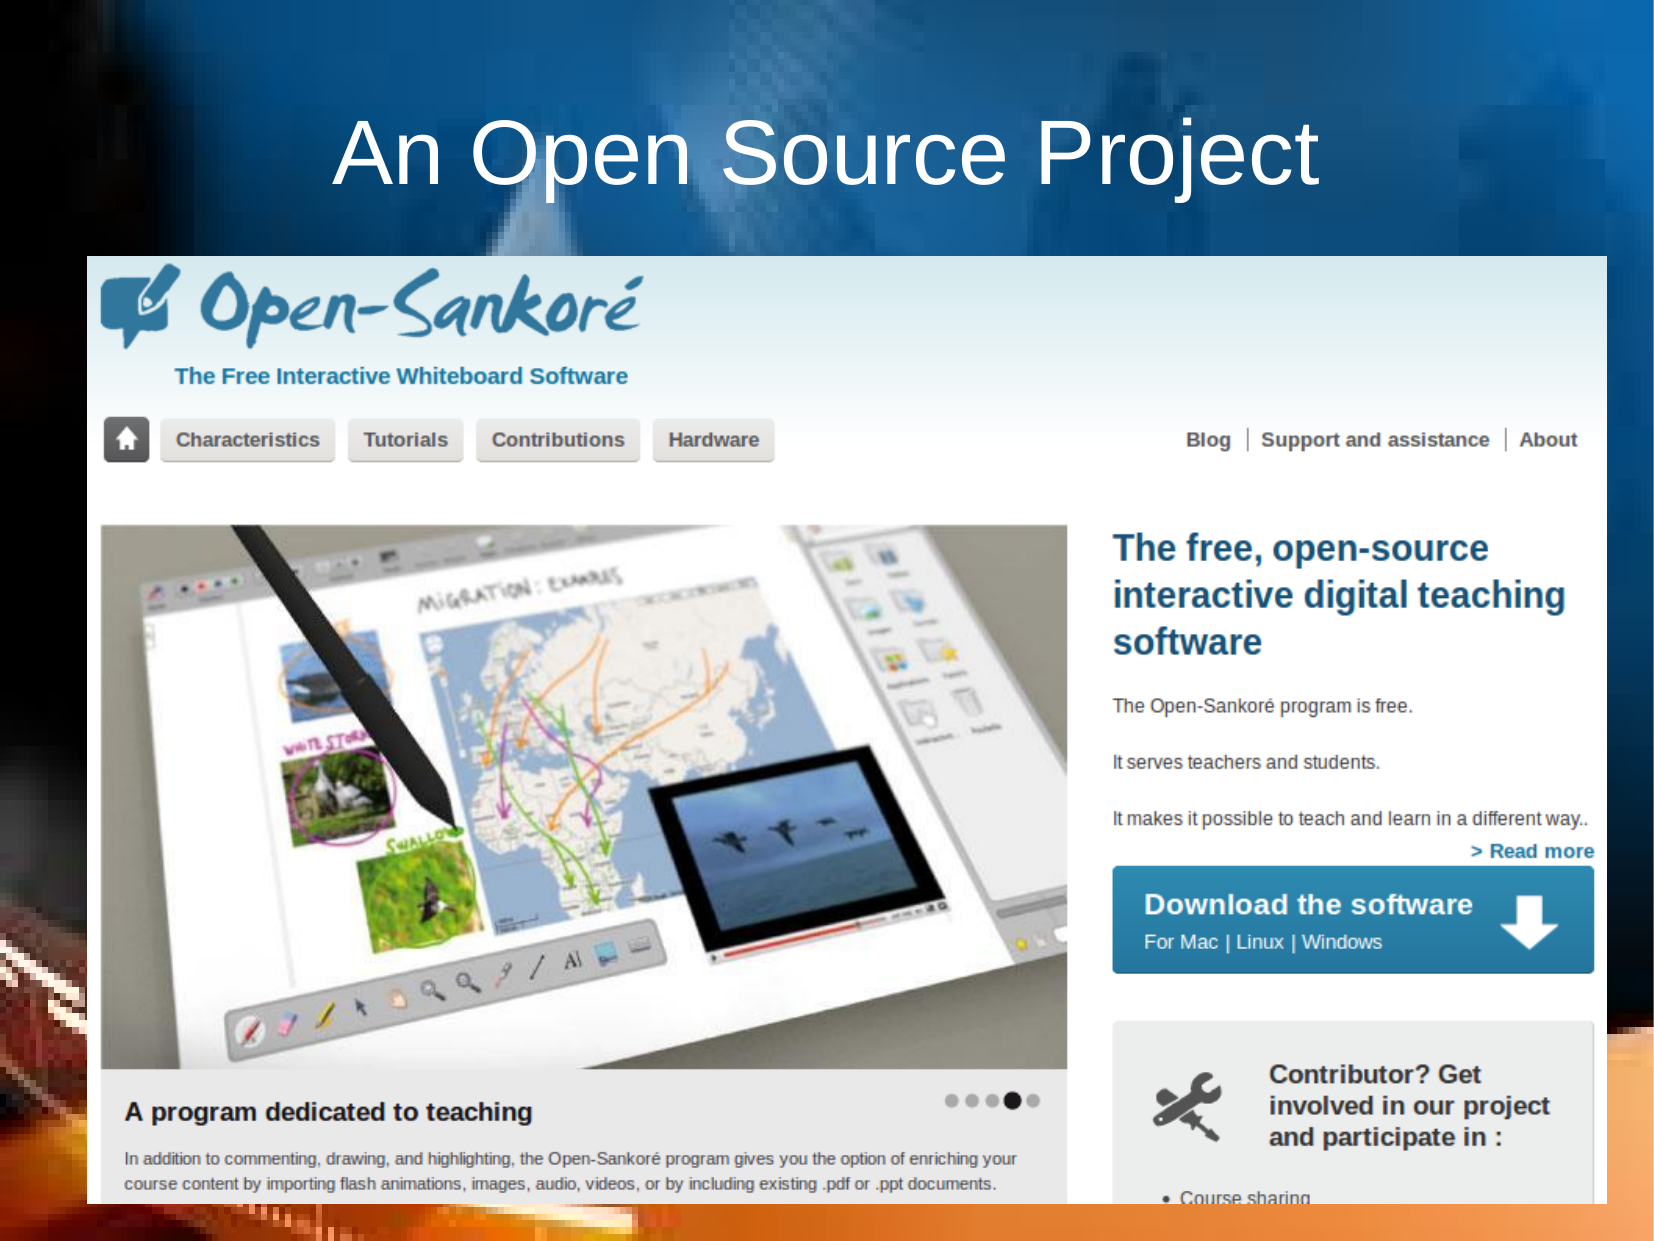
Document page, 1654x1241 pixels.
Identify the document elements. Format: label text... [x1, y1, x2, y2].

picture [0, 0, 1654, 1241]
title An Open Source Project [82, 49, 1571, 257]
